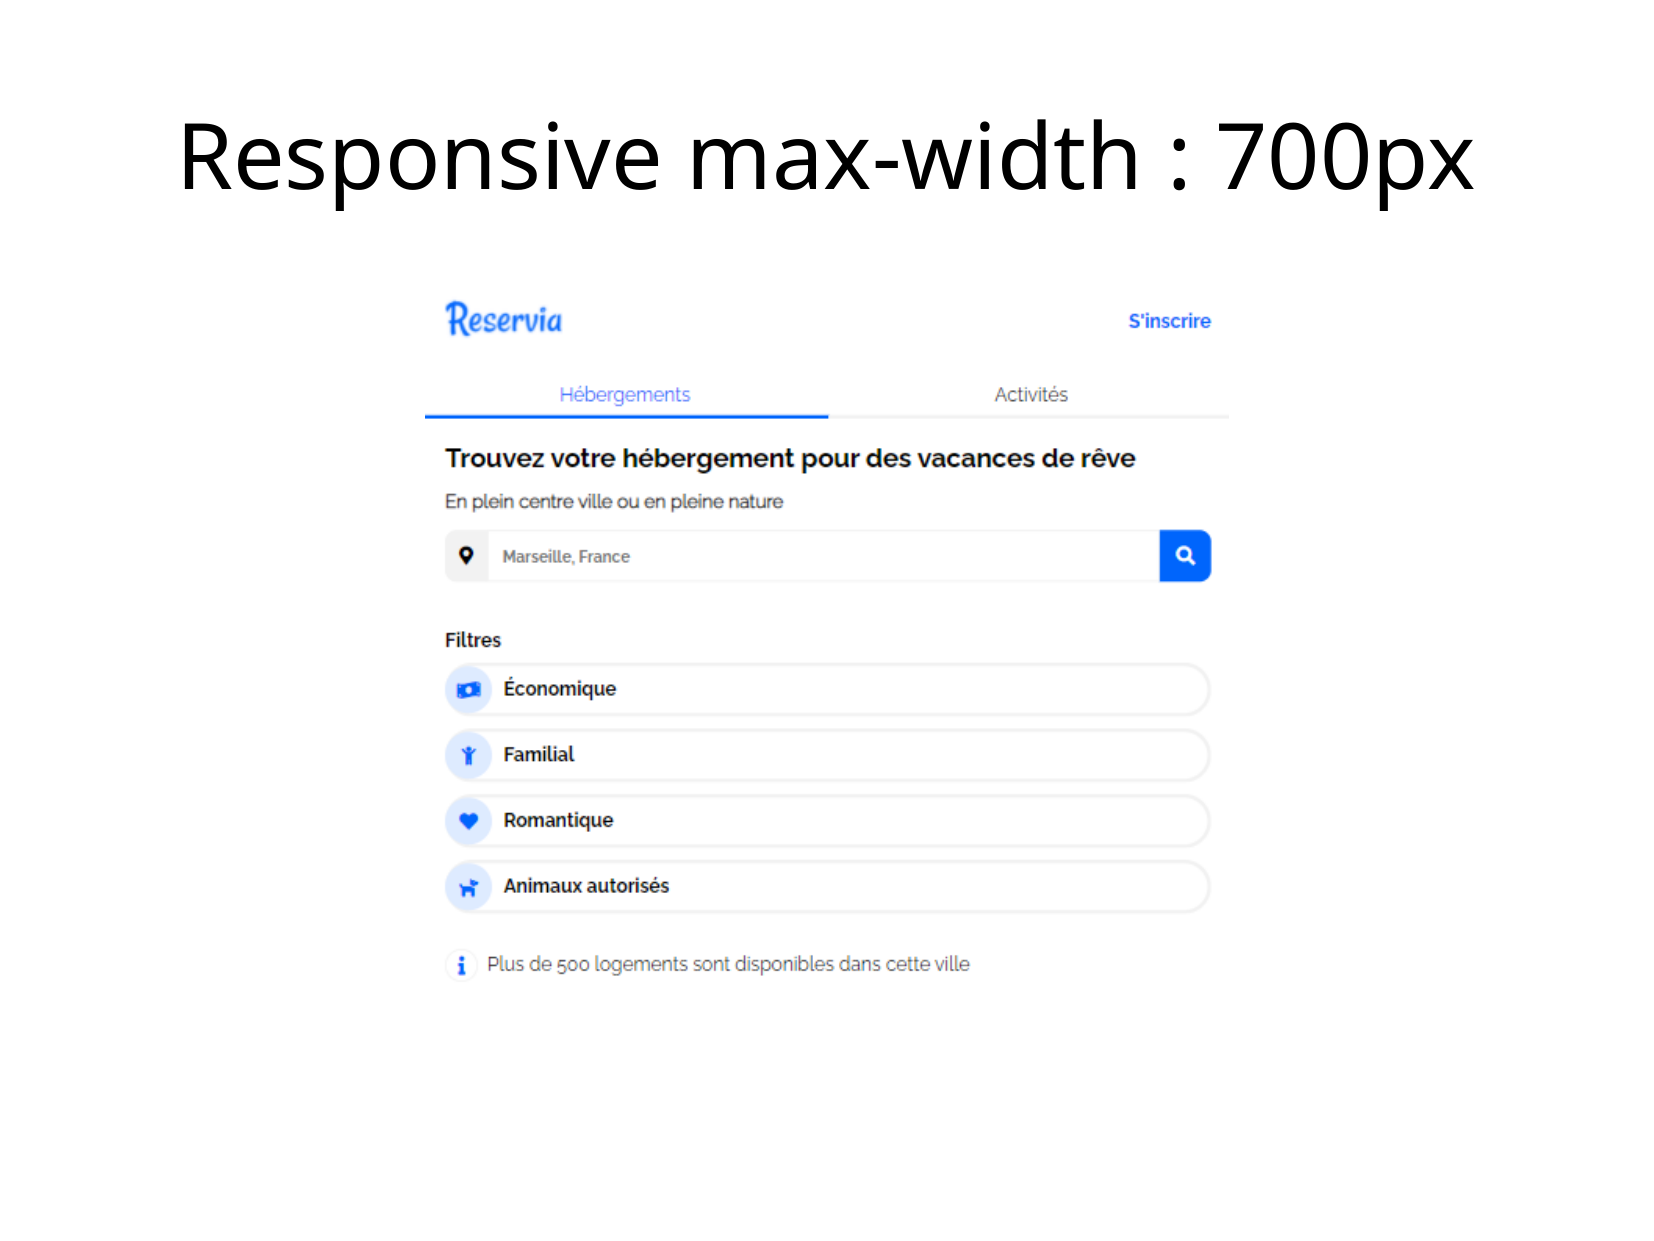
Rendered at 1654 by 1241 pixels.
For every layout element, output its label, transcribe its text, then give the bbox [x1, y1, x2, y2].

picture [425, 275, 1229, 1004]
title Responsive max-width : 700px [82, 49, 1571, 257]
